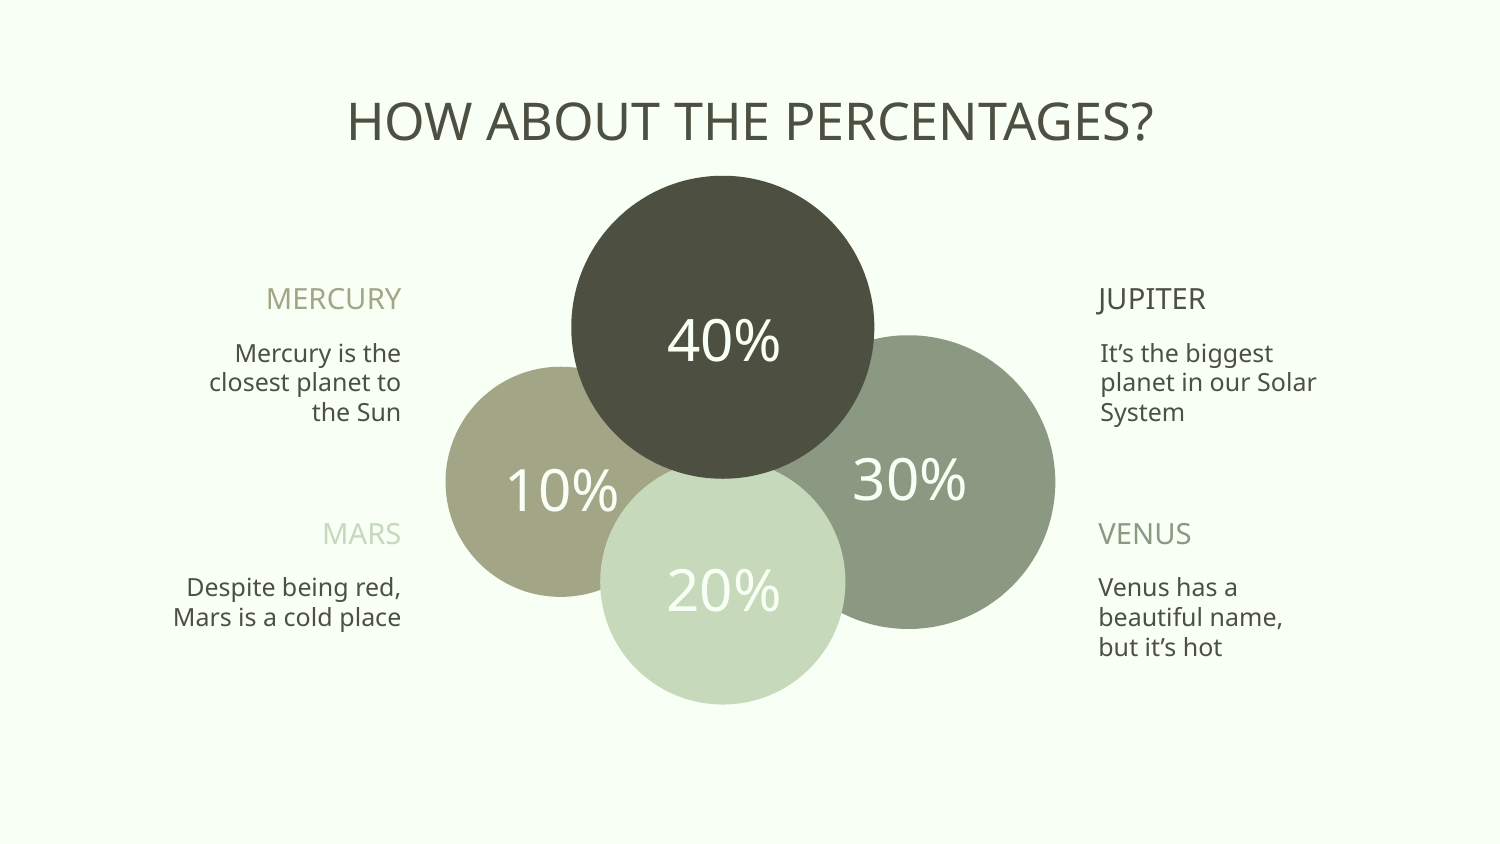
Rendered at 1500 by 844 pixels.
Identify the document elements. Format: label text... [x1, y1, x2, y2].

text_box 10% [488, 450, 635, 522]
subtitle VENUS [1083, 500, 1345, 556]
text_box 40% [653, 301, 794, 379]
subtitle JUPITER [1083, 265, 1345, 322]
text_box 30% [809, 439, 1009, 525]
subtitle MARS [155, 500, 417, 556]
text_box 20% [649, 551, 797, 629]
subtitle Despite being red, Mars is a cold place [155, 556, 417, 655]
title HOW ABOUT THE PERCENTAGES? [116, 88, 1384, 159]
subtitle Venus has a beautiful name, but it’s hot [1083, 556, 1345, 655]
subtitle MERCURY [155, 265, 417, 322]
subtitle It’s the biggest planet in our Solar System [1083, 322, 1345, 420]
text_box [445, 175, 1056, 705]
subtitle Mercury is the closest planet to the Sun [155, 322, 417, 420]
